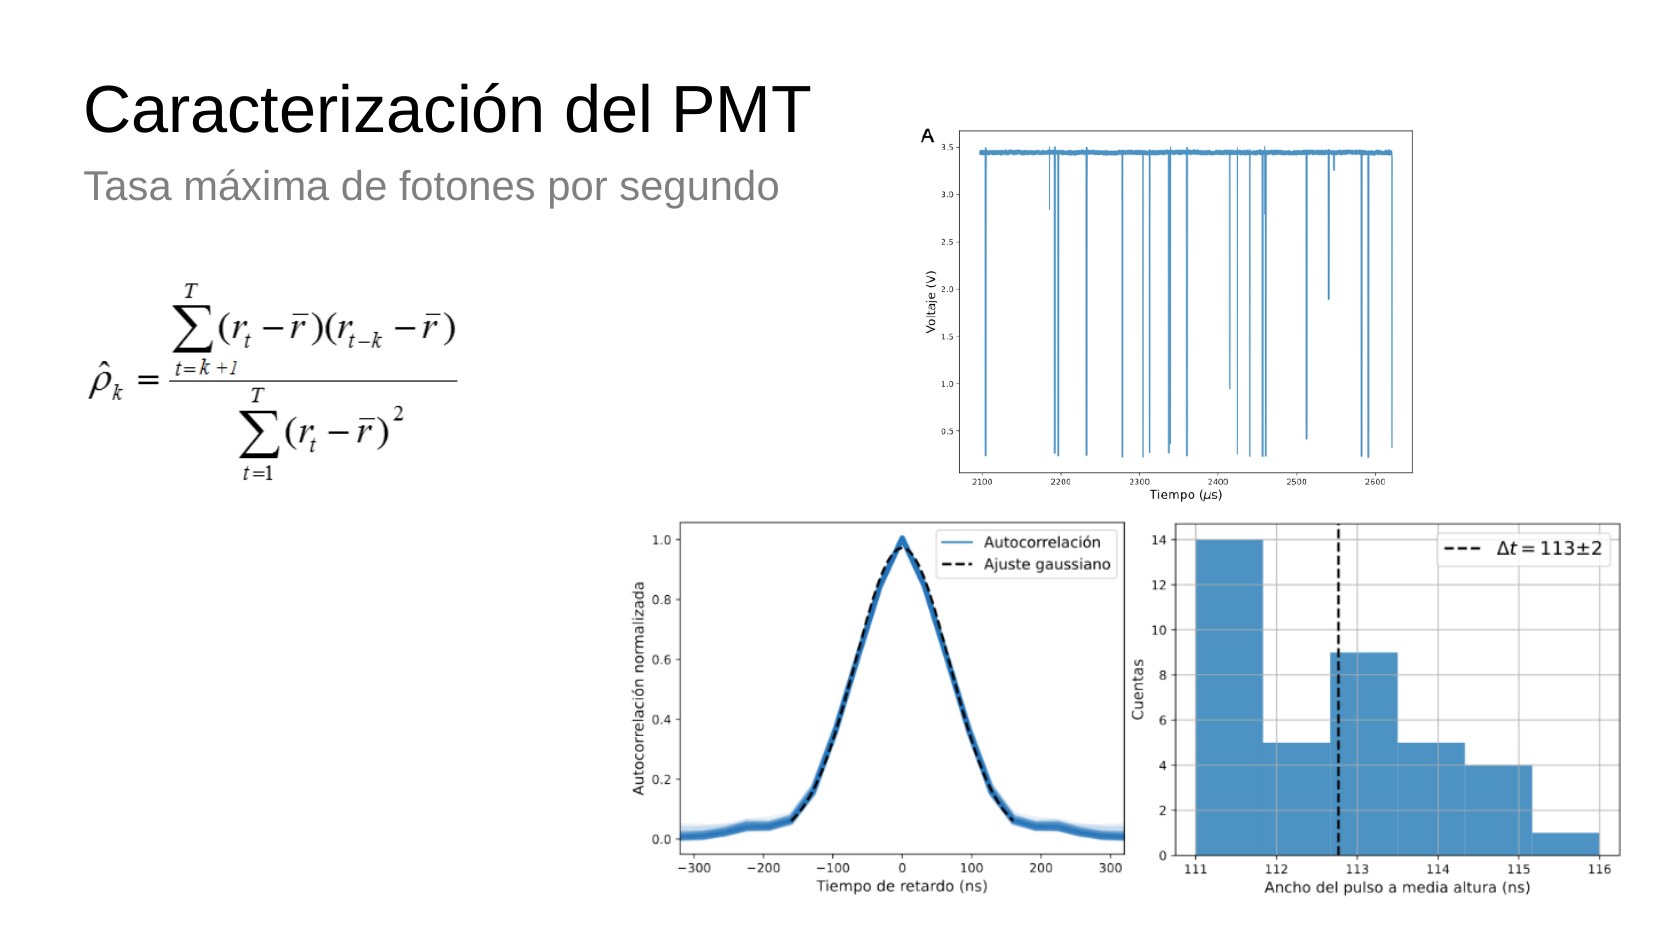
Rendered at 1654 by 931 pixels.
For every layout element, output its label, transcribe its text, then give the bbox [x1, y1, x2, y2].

title Caracterización del PMT [83, 31, 1572, 108]
picture [82, 275, 466, 491]
title Tasa máxima de fotones por segundo [83, 108, 1572, 264]
picture [610, 109, 1654, 917]
